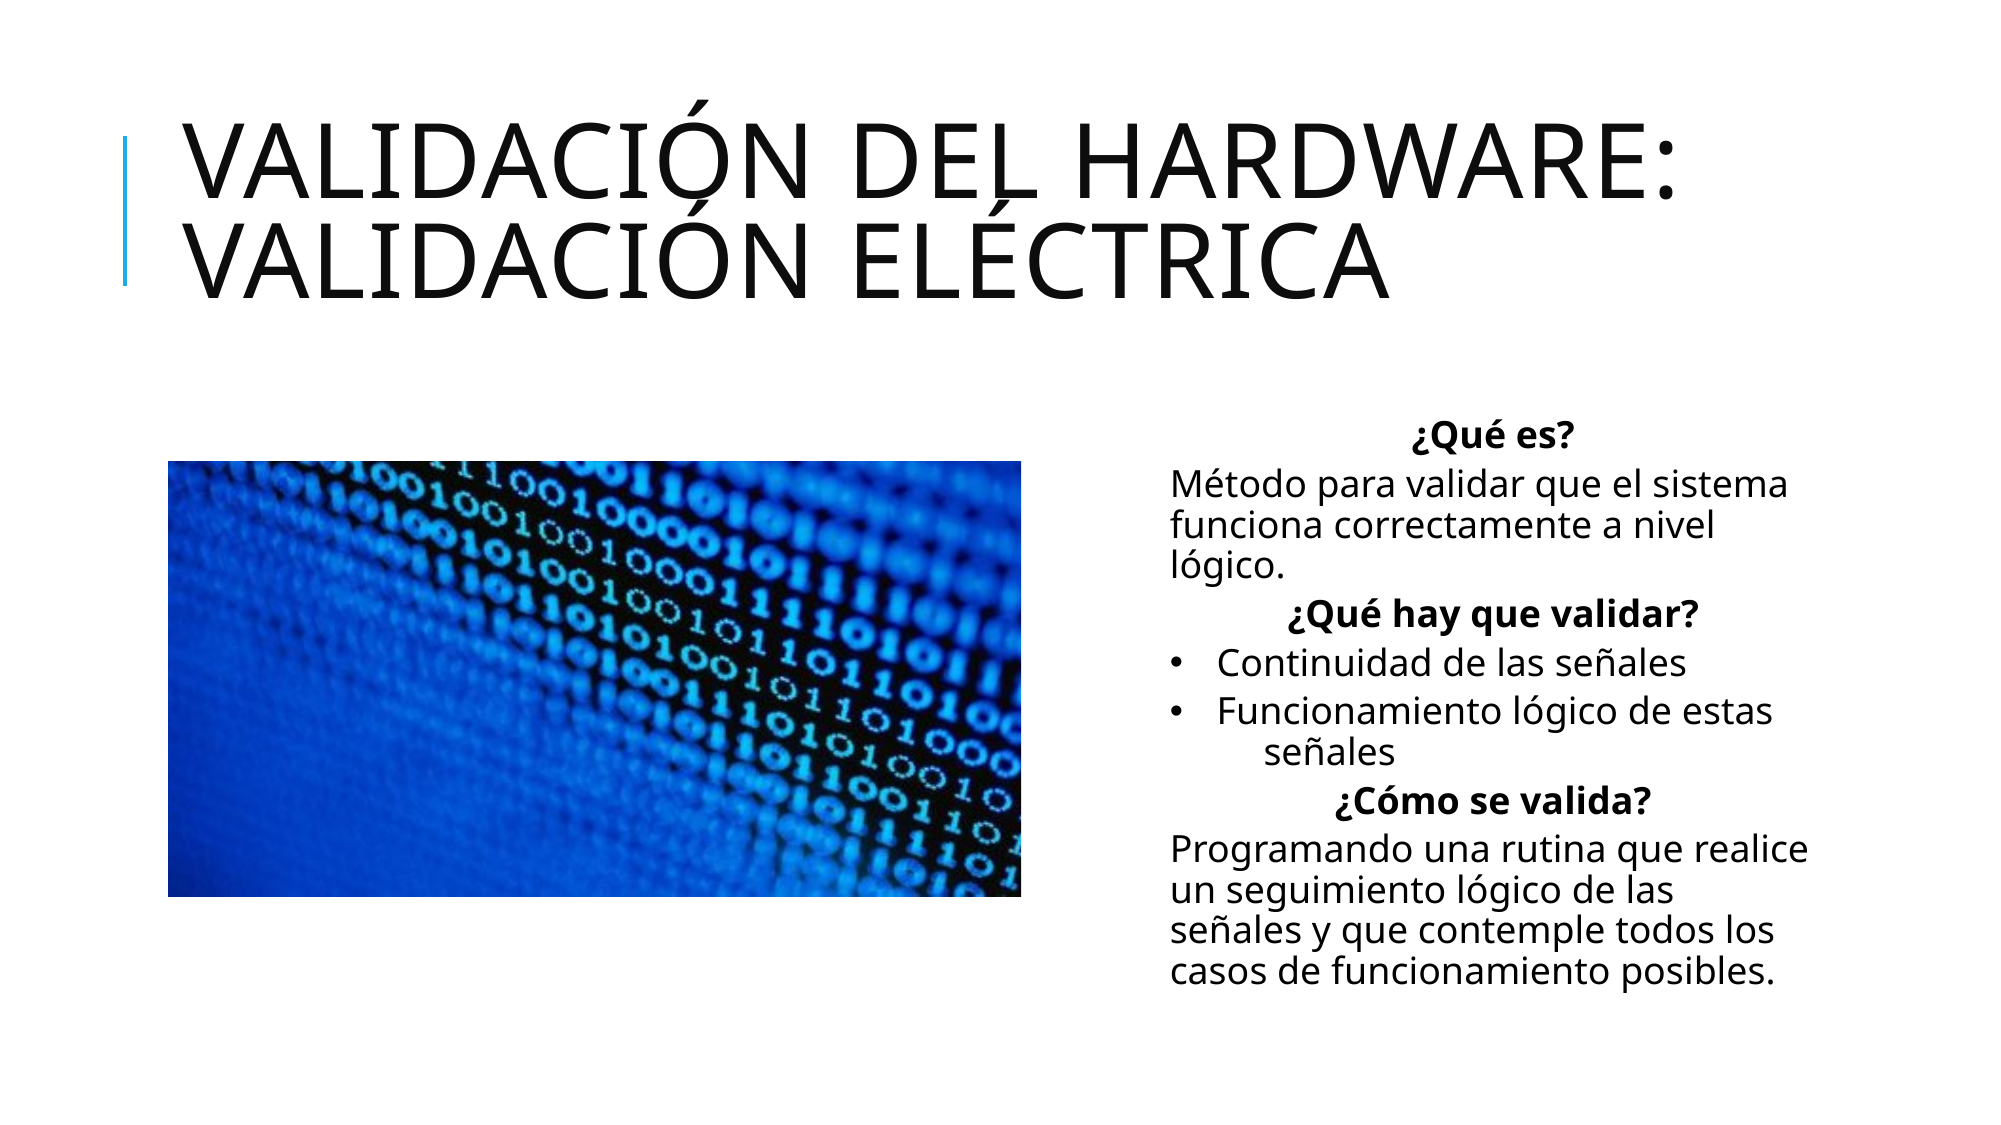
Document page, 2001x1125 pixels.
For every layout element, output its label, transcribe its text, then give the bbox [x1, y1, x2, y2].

title Validación del hardware: validación eléctrica [168, 96, 1763, 343]
text_box ¿Qué es? Método para validar que el sistema funciona correctamente a nivel lógico. ¿Qué hay que validar? Continuidad de las señales Funcionamiento lógico de estas señales ¿Cómo se valida? Programando una rutina que realice un seguimiento lógico de las señales y que contemple todos los casos de funcionamiento posibles. [1097, 408, 1833, 950]
picture [168, 461, 1022, 897]
